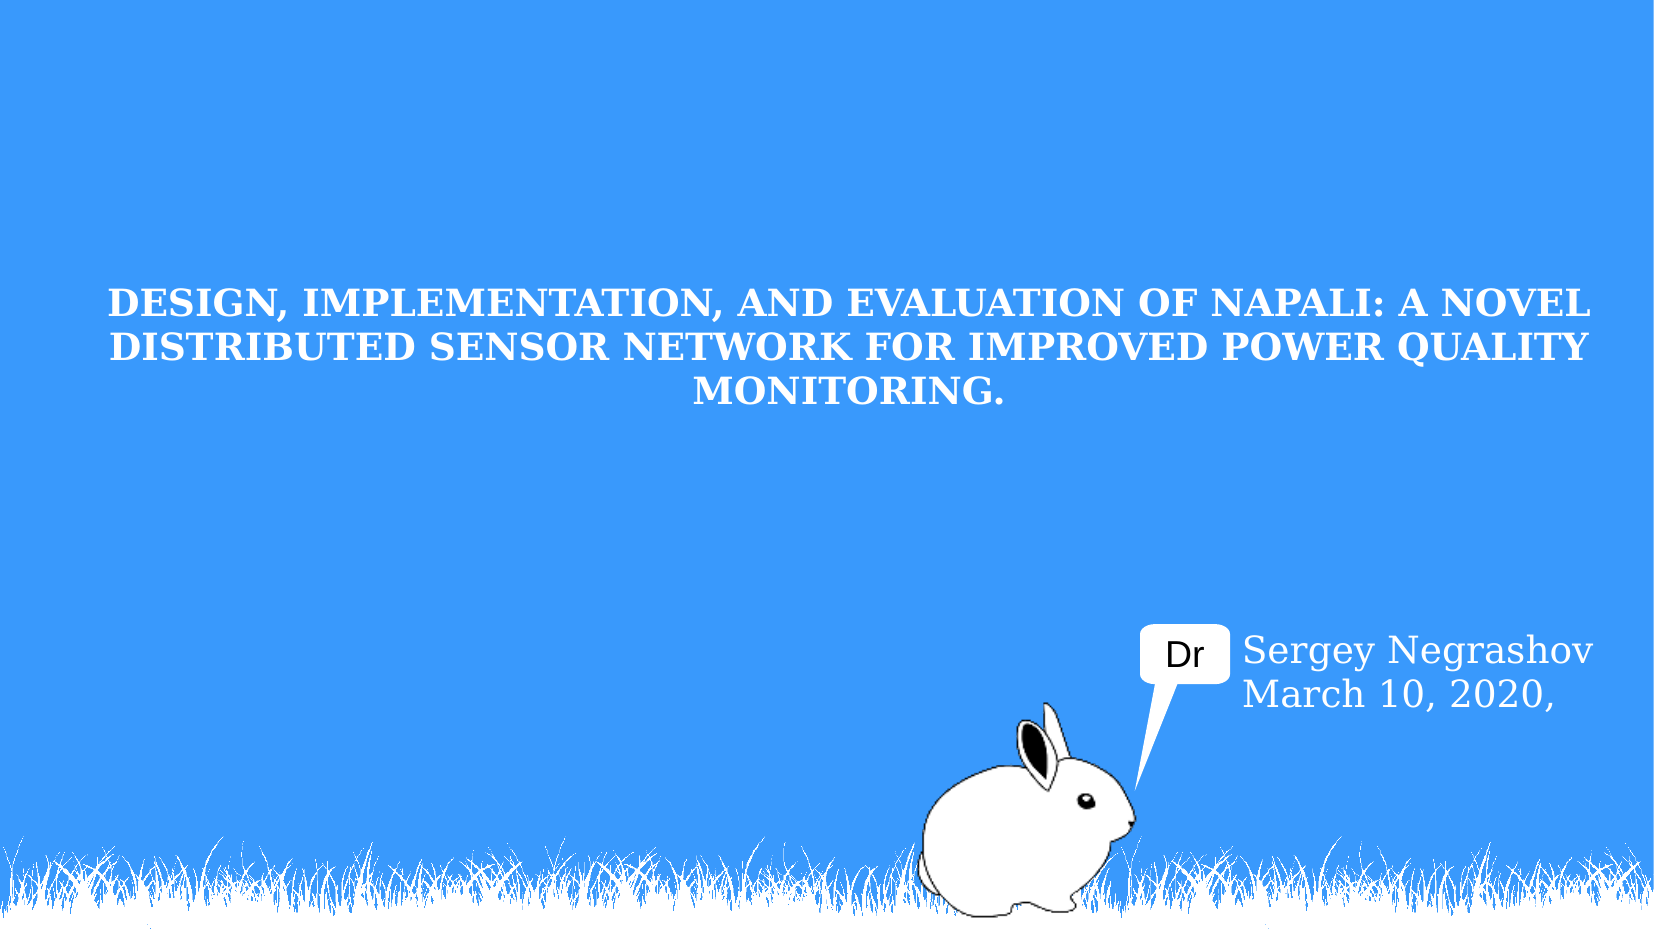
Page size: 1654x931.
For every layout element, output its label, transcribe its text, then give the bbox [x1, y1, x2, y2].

text_box Dr [1140, 624, 1231, 701]
title Sergey Negrashov March 10, 2020, [1241, 594, 1621, 751]
picture [0, 0, 1654, 931]
title DESIGN, IMPLEMENTATION, AND EVALUATION OF NAPALI: A NOVEL DISTRIBUTED SENSOR NETWORK FOR IMPROVED POWER QUALITY MONITORING. [105, 270, 1594, 426]
